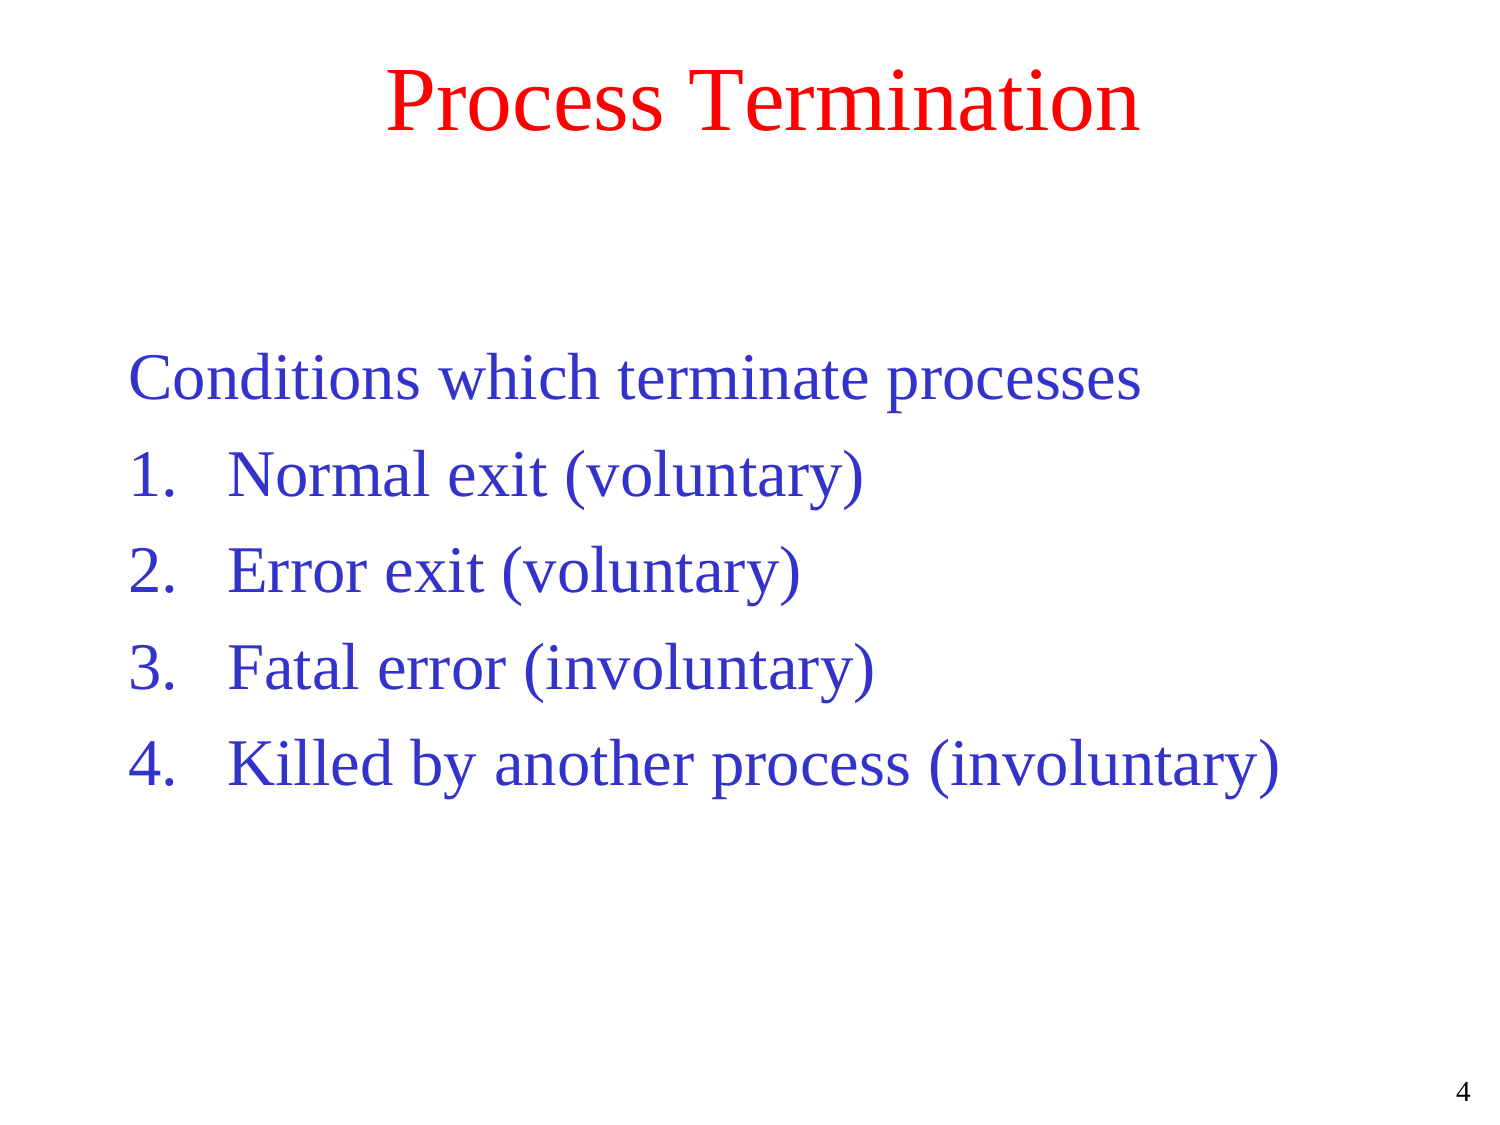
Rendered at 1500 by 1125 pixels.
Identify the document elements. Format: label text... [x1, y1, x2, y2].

text_box <number> [1404, 1064, 1486, 1125]
text_box Process Termination [126, 0, 1402, 188]
text_box Conditions which terminate processes Normal exit (voluntary) Error exit (voluntary) Fatal error (involuntary) Killed by another process (involuntary) [112, 324, 1388, 1001]
